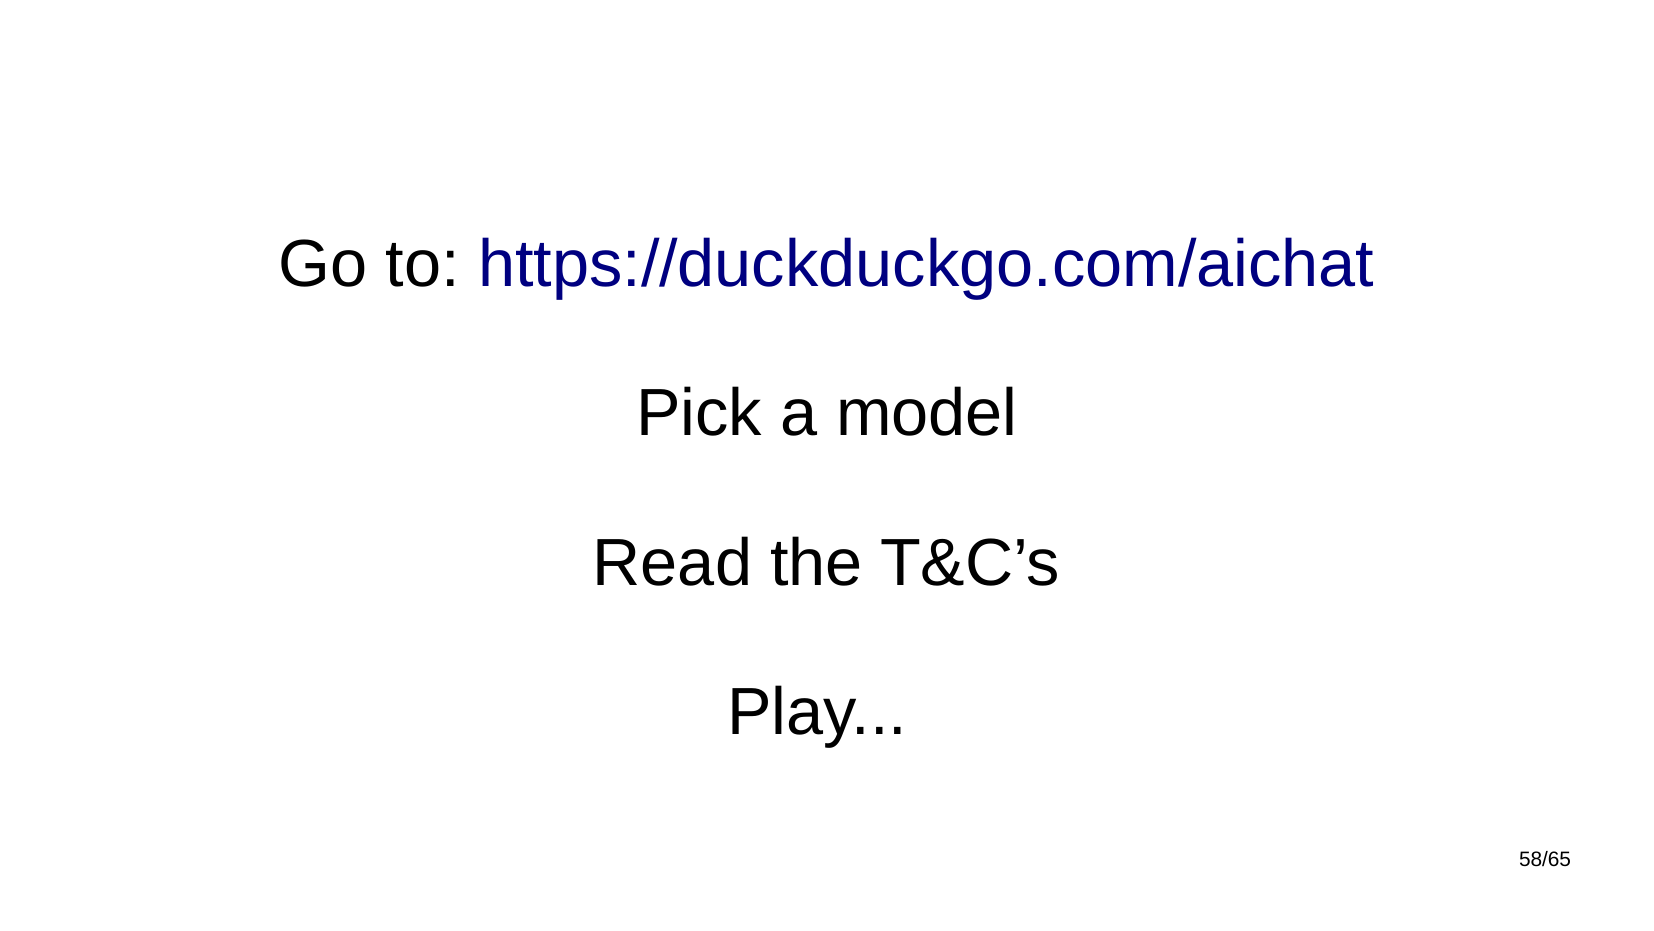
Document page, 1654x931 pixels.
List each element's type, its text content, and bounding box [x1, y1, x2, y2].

subtitle Go to: https://duckduckgo.com/aichat Pick a model Read the T&C’s Play... [82, 217, 1571, 758]
